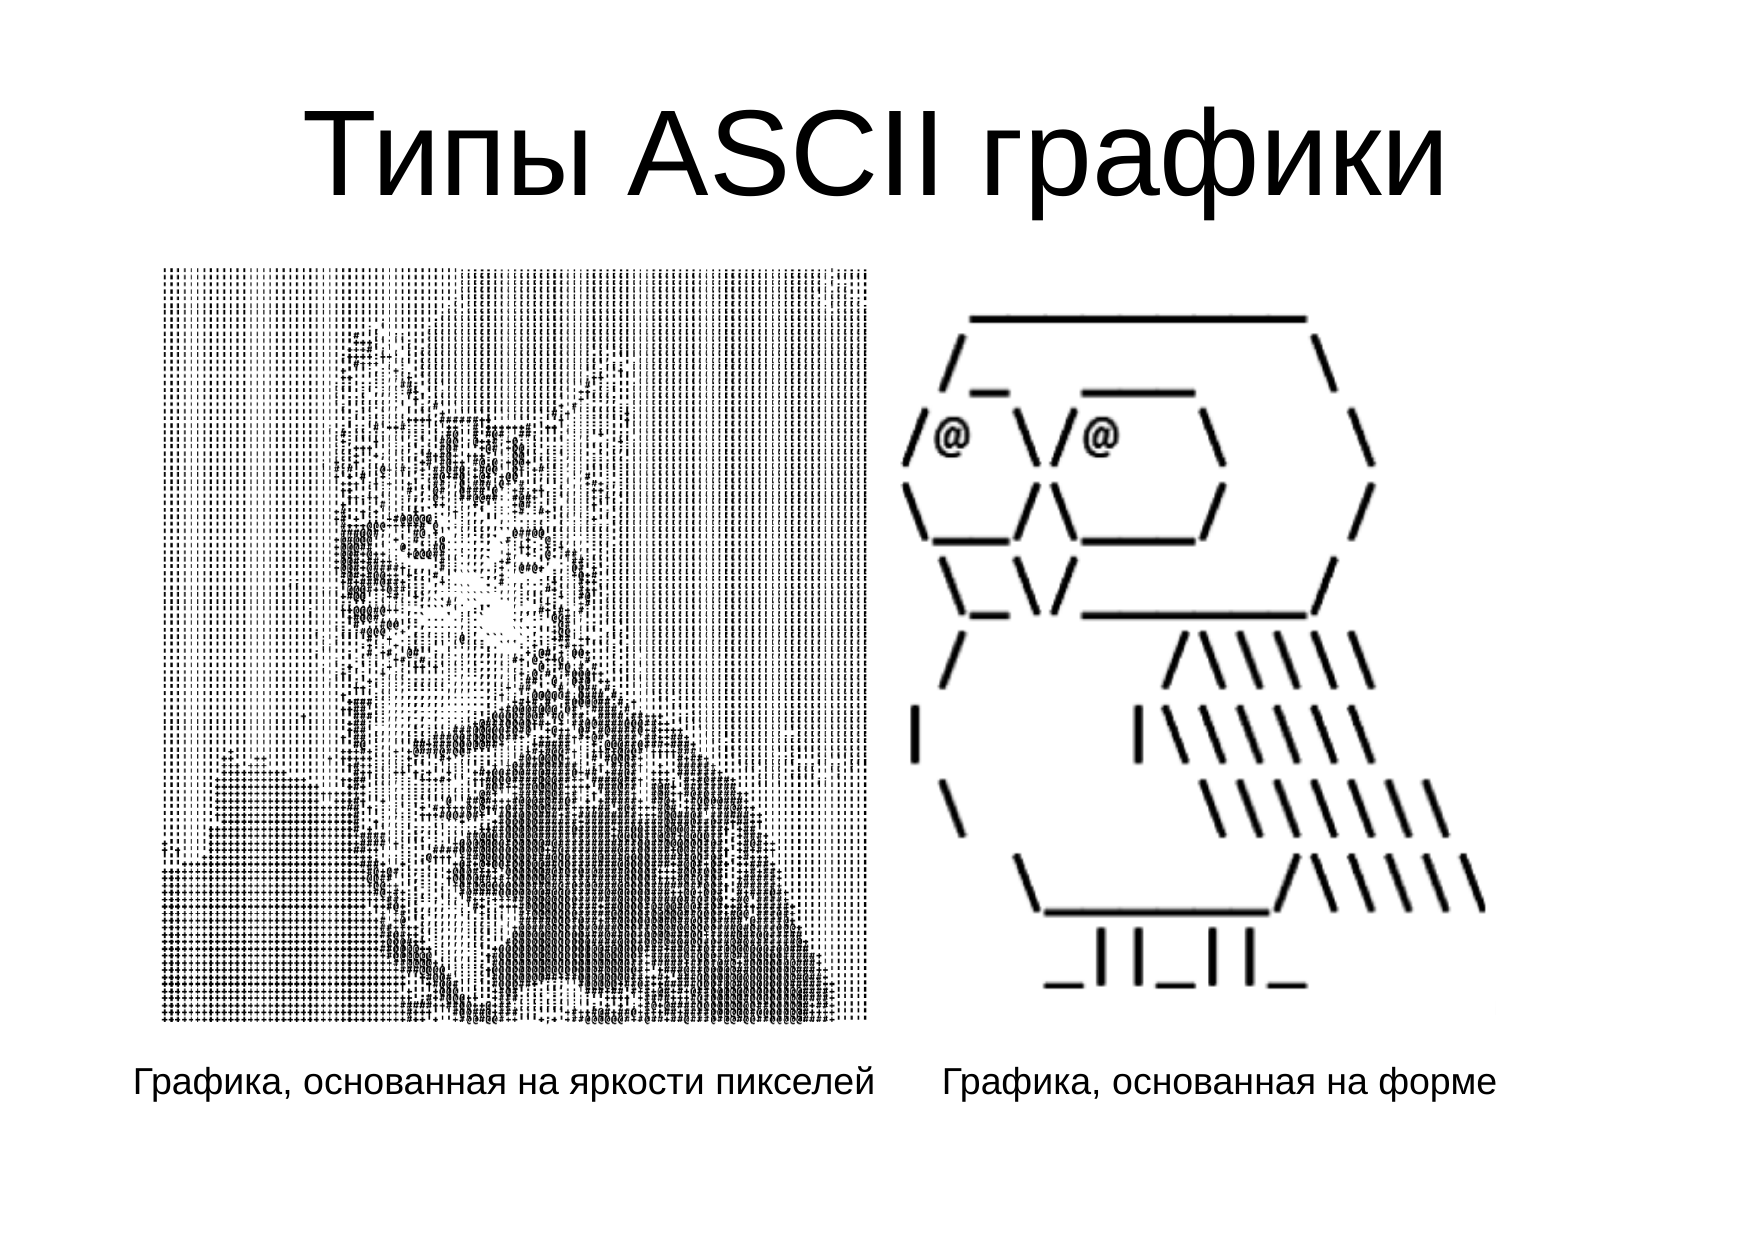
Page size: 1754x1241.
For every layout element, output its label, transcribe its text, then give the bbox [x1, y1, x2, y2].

picture [156, 256, 1496, 1034]
text_box Графика, основанная на форме [927, 1052, 1754, 1152]
title Типы ASCII графики [87, 49, 1667, 257]
text_box Графика, основанная на яркости пикселей [118, 1052, 927, 1152]
